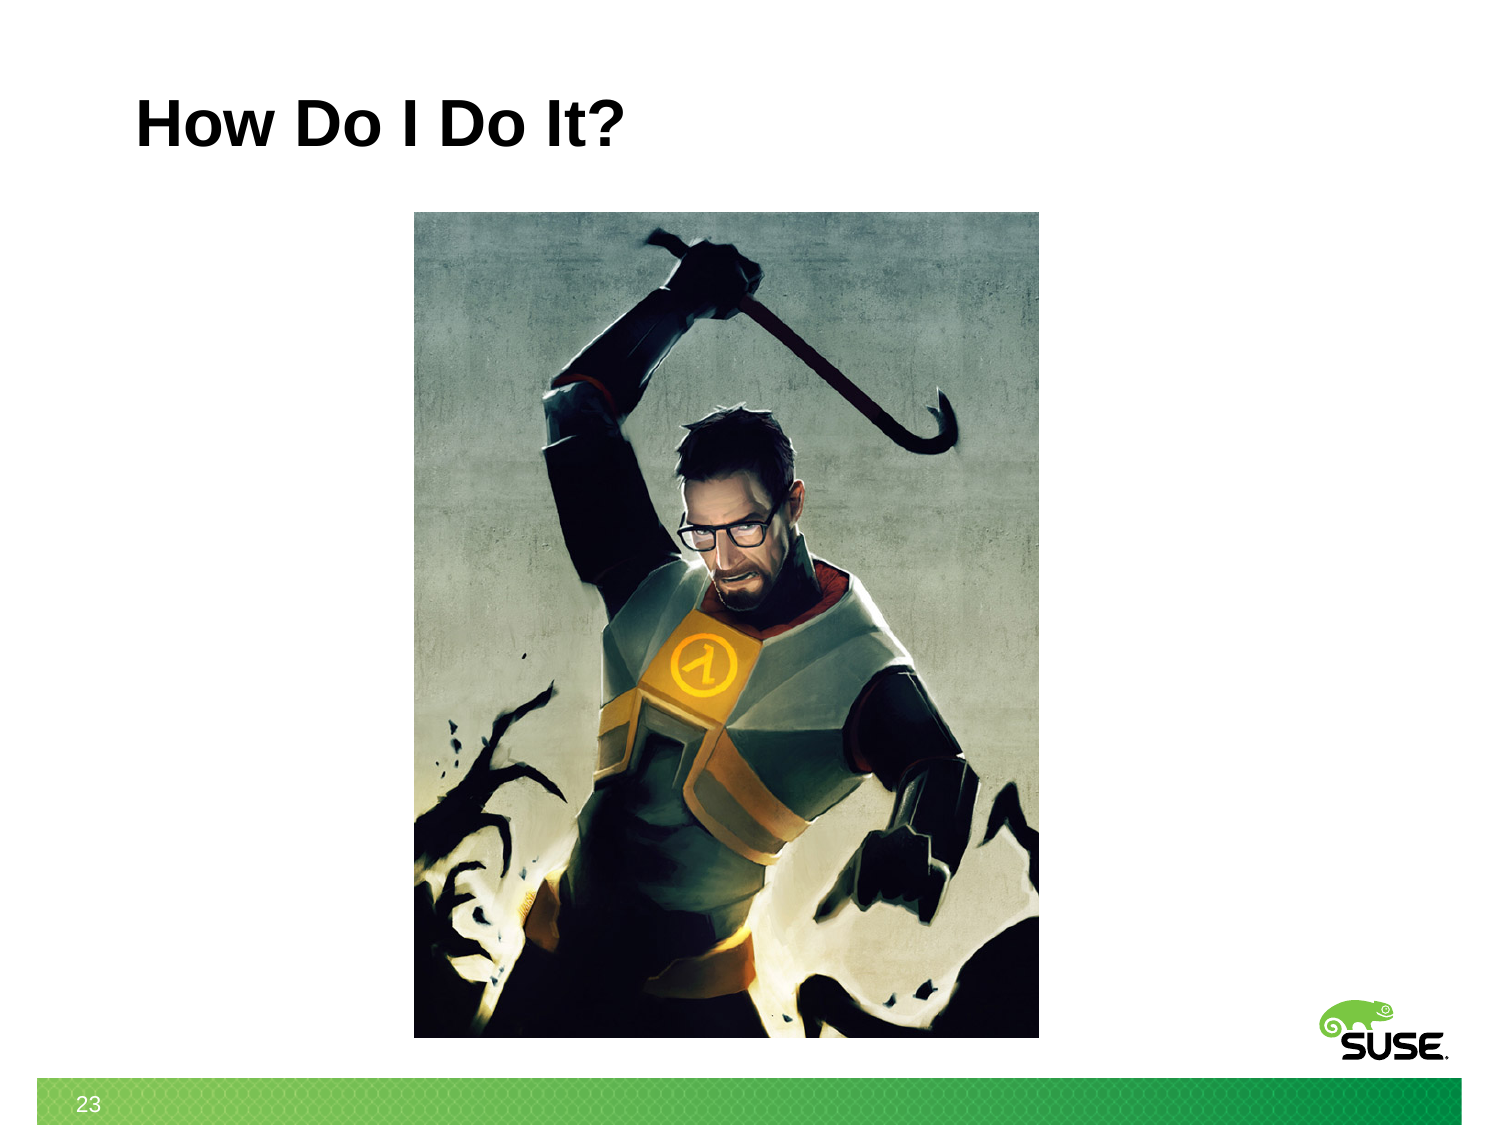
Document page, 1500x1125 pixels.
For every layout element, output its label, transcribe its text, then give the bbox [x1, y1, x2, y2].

picture [37, 1078, 1462, 1125]
title How Do I Do It? [135, 41, 1372, 204]
picture [414, 212, 1039, 1038]
